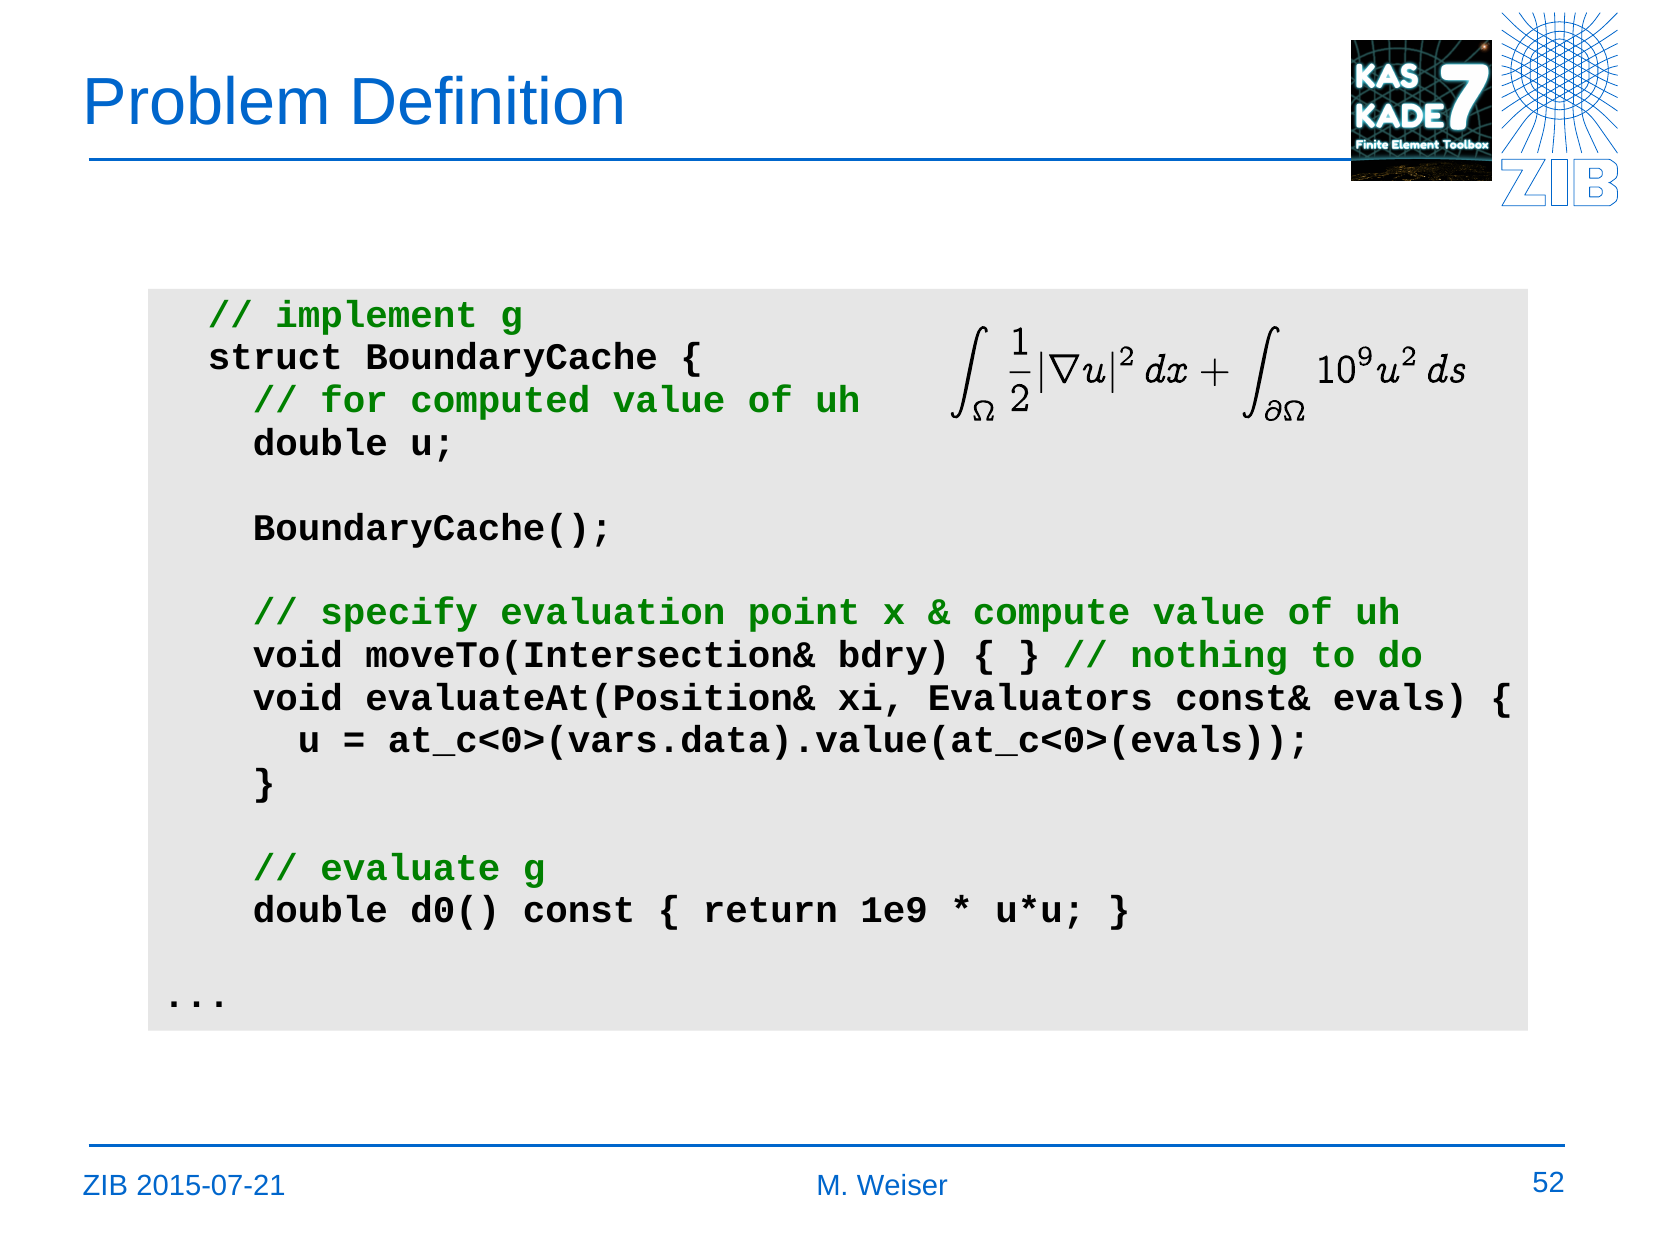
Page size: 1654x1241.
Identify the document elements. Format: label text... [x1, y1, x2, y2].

picture [950, 326, 1466, 422]
text_box // implement g struct BoundaryCache { // for computed value of uh double u; BoundaryCache(); // specify evaluation point x & compute value of uh void moveTo(Intersection& bdry) { } // nothing to do void evaluateAt(Position& xi, Evaluators const& evals) { u = at_c<0>(vars.data).value(at_c<0>(evals)); } // evaluate g double d0() const { return 1e9 * u*u; } ... [148, 288, 1528, 1031]
title Problem Definition [82, 64, 1359, 139]
picture [1351, 40, 1492, 181]
